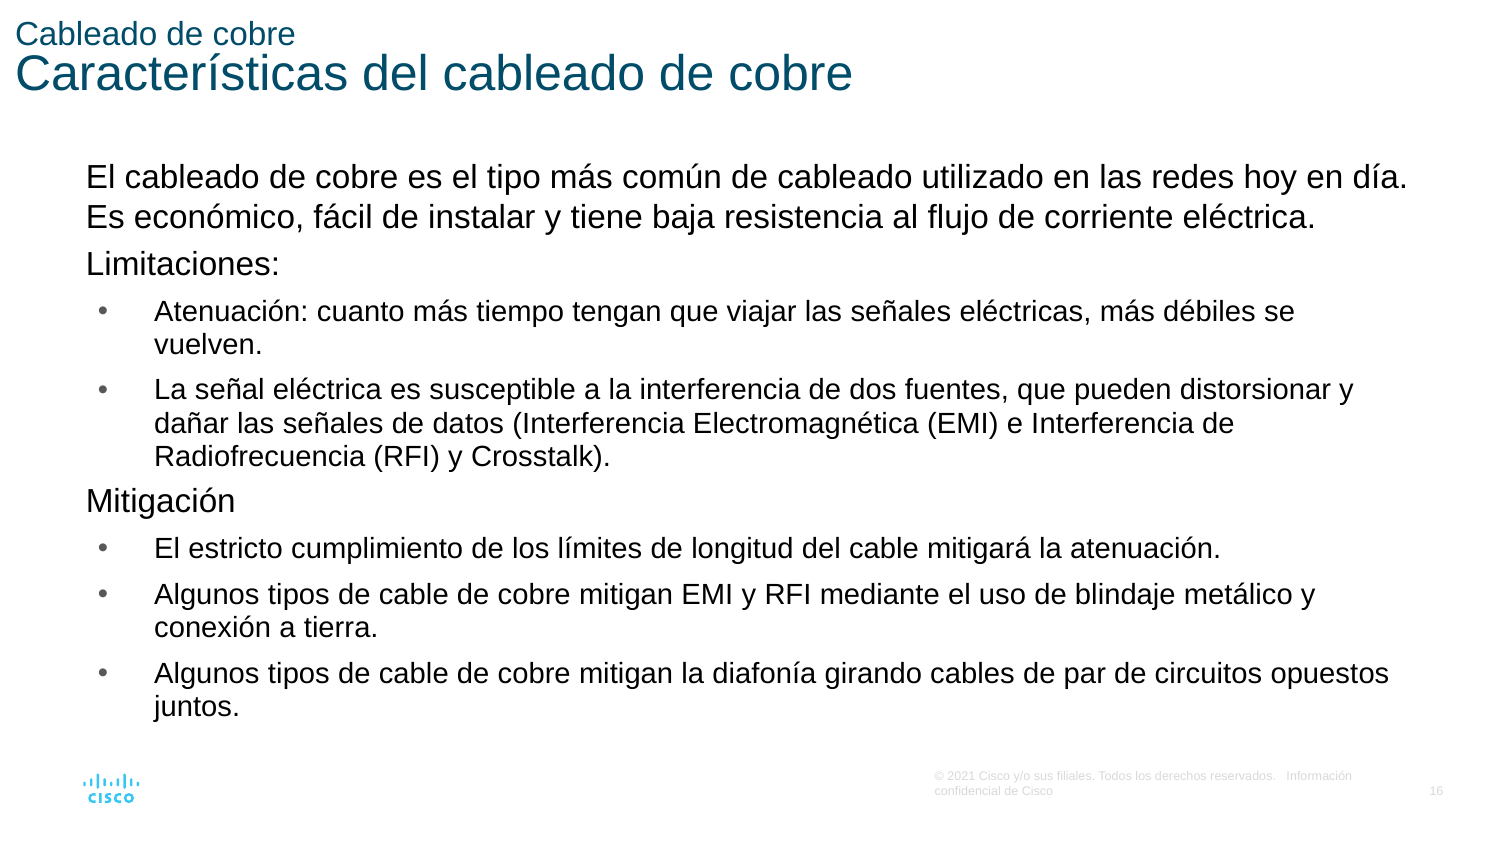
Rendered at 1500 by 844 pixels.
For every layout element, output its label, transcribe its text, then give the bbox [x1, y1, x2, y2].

list El cableado de cobre es el tipo más común de cableado utilizado en las redes hoy en día. Es económico, fácil de instalar y tiene baja resistencia al flujo de corriente eléctrica. Limitaciones: Atenuación: cuanto más tiempo tengan que viajar las señales eléctricas, más débiles se vuelven. La señal eléctrica es susceptible a la interferencia de dos fuentes, que pueden distorsionar y dañar las señales de datos (Interferencia Electromagnética (EMI) e Interferencia de Radiofrecuencia (RFI) y Crosstalk). Mitigación El estricto cumplimiento de los límites de longitud del cable mitigará la atenuación. Algunos tipos de cable de cobre mitigan EMI y RFI mediante el uso de blindaje metálico y conexión a tierra. Algunos tipos de cable de cobre mitigan la diafonía girando cables de par de circuitos opuestos juntos. [70, 147, 1430, 724]
title Cableado de cobre Características del cableado de cobre [0, 0, 1369, 121]
